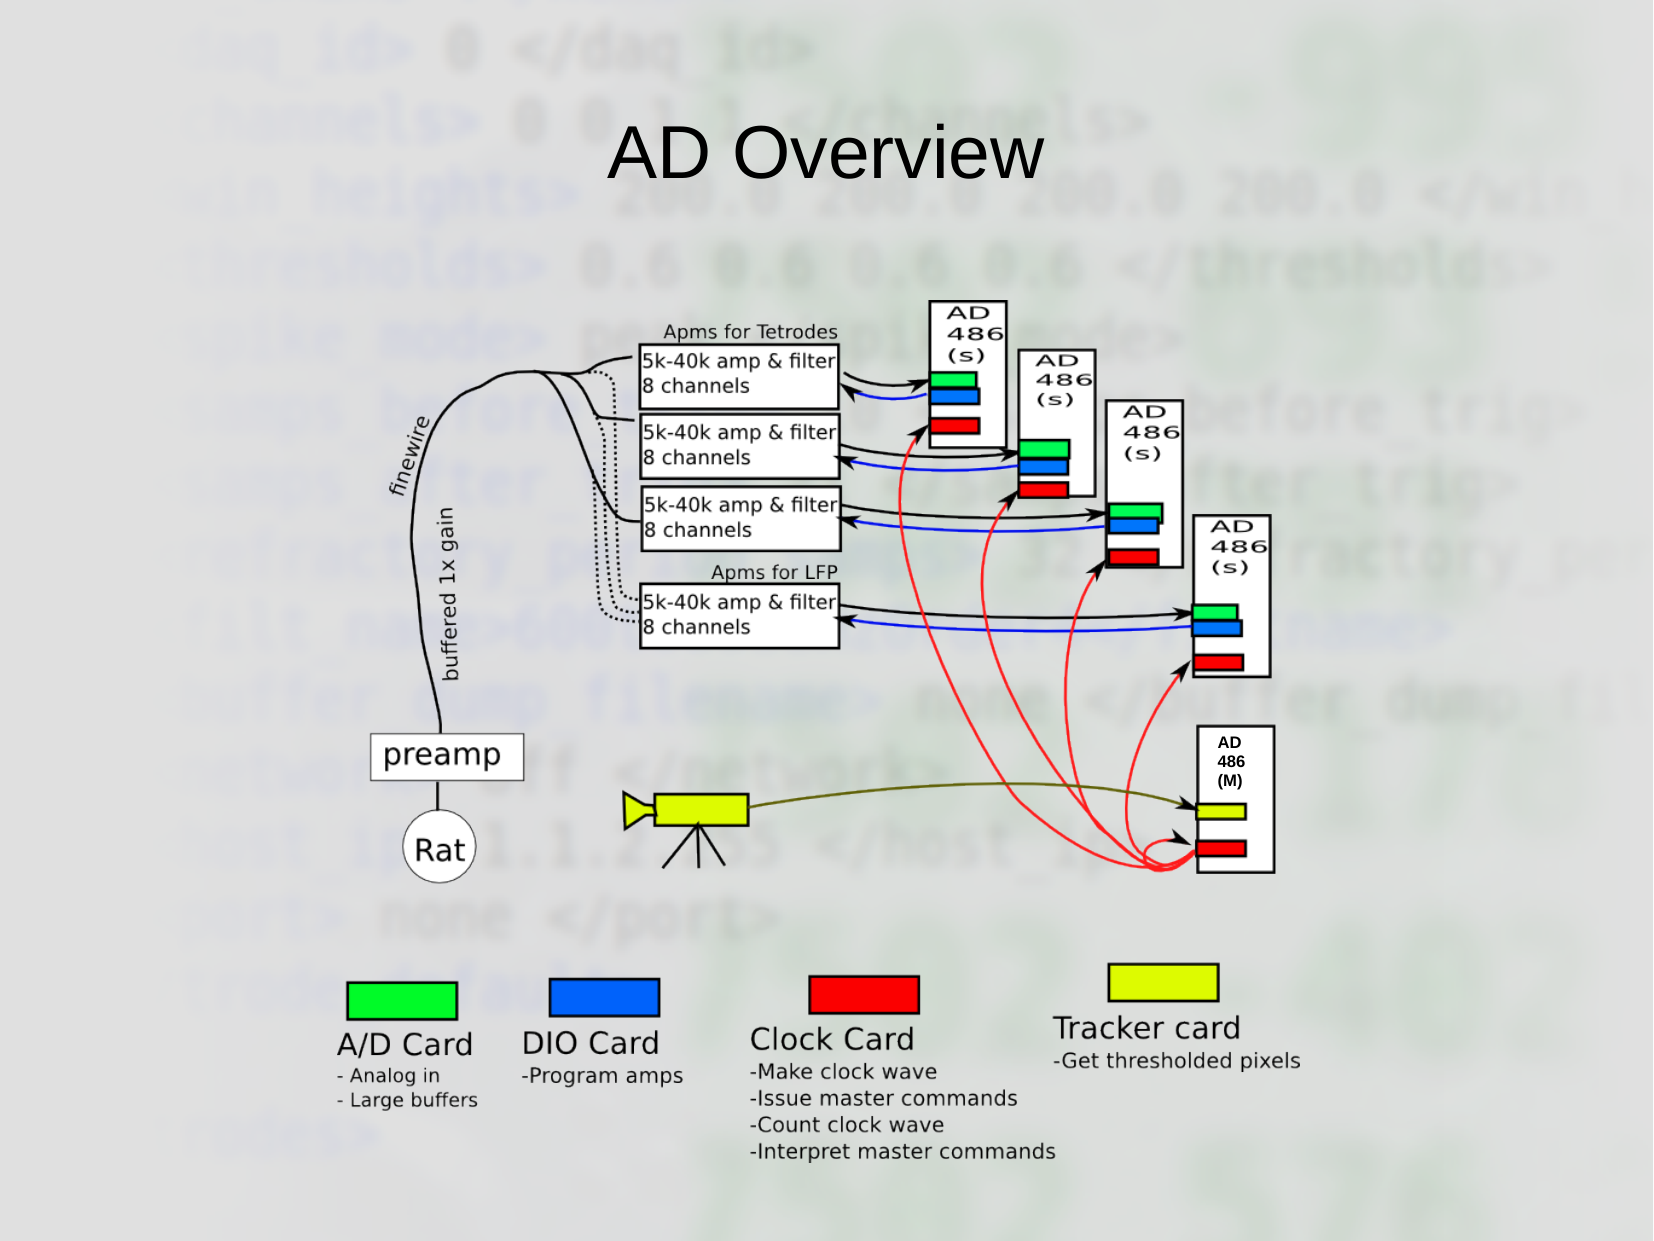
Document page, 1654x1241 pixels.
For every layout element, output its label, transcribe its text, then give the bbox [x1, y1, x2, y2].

text_box AD 486 (M) [1202, 726, 1256, 807]
title AD Overview [82, 49, 1571, 257]
picture [0, 0, 1654, 1241]
